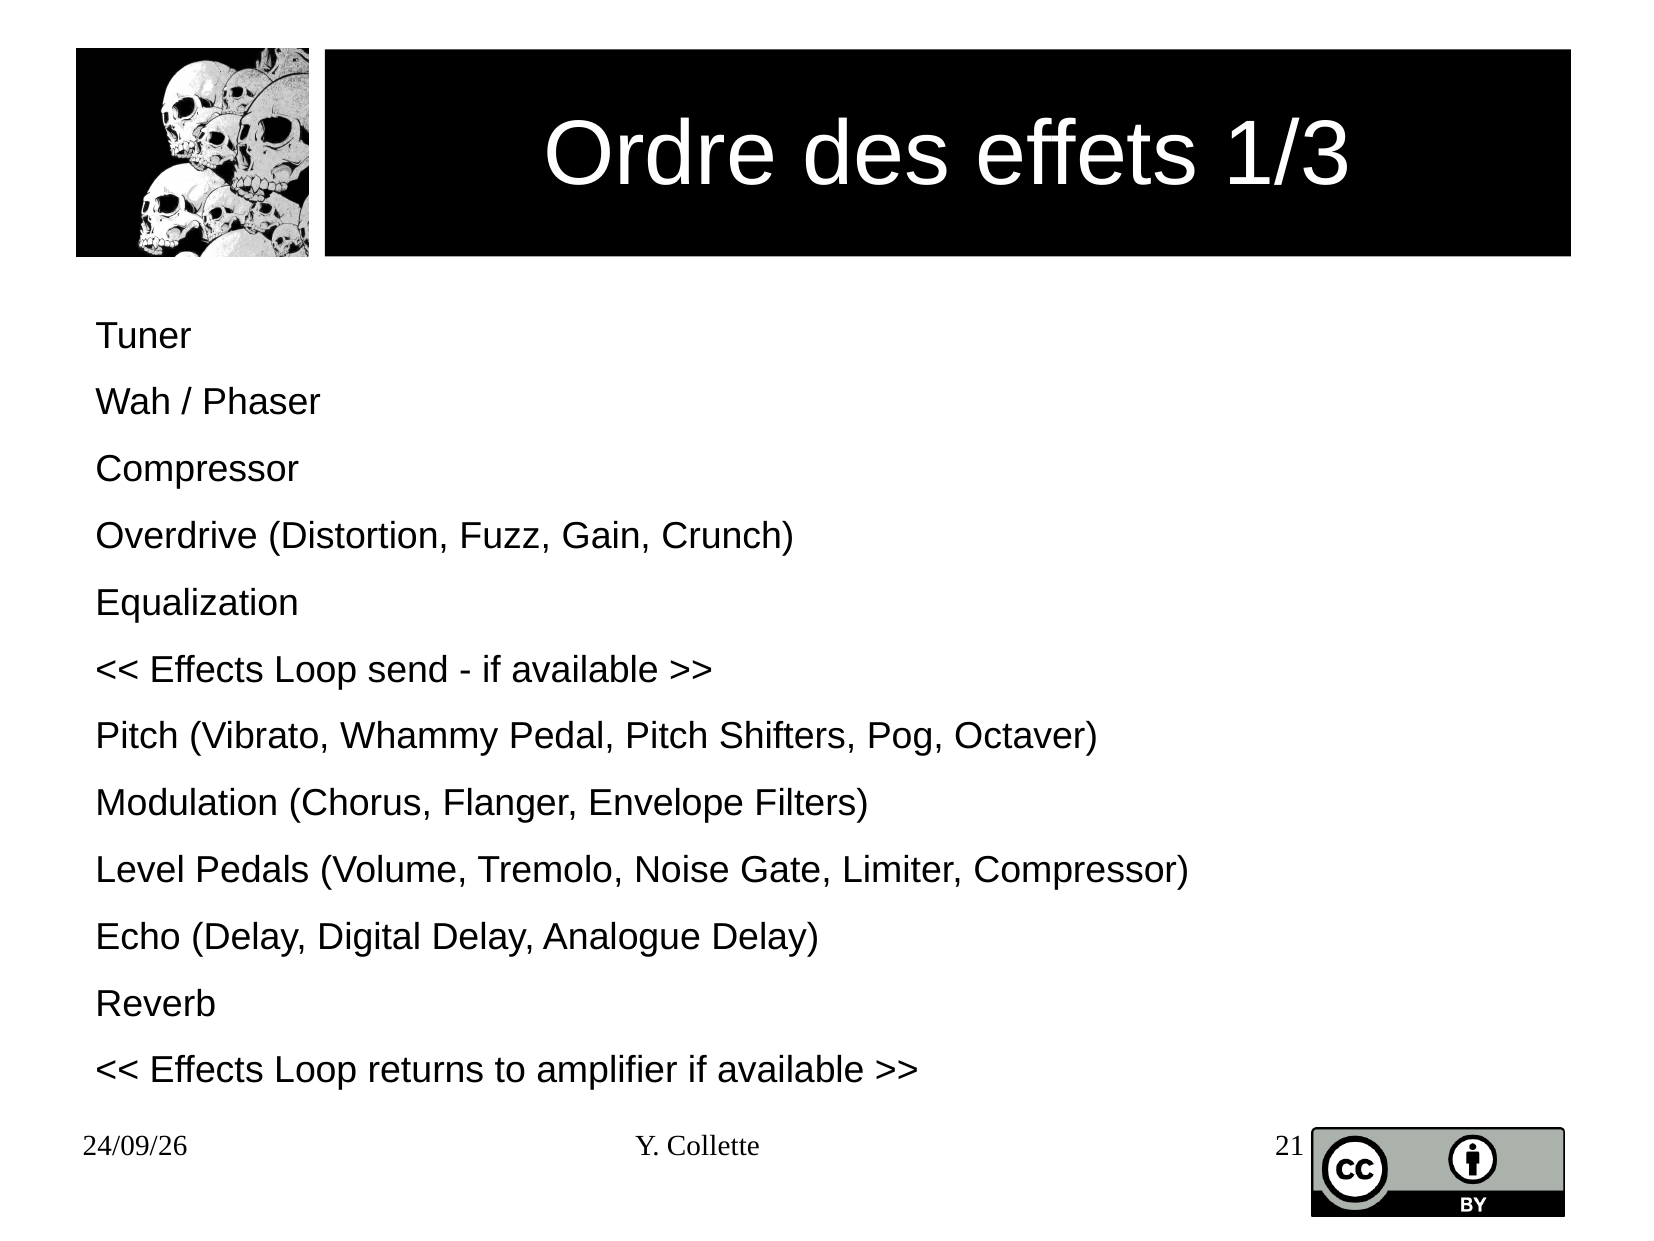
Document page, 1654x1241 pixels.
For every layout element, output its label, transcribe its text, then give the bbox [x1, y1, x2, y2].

picture [1311, 1127, 1565, 1217]
picture [76, 48, 309, 257]
text_box Tuner Wah / Phaser Compressor Overdrive (Distortion, Fuzz, Gain, Crunch) Equalization << Effects Loop send - if available >> Pitch (Vibrato, Whammy Pedal, Pitch Shifters, Pog, Octaver) Modulation (Chorus, Flanger, Envelope Filters) Level Pedals (Volume, Tremolo, Noise Gate, Limiter, Compressor) Echo (Delay, Digital Delay, Analogue Delay) Reverb << Effects Loop returns to amplifier if available >> [80, 306, 1565, 1099]
title Ordre des effets 1/3 [324, 49, 1571, 257]
